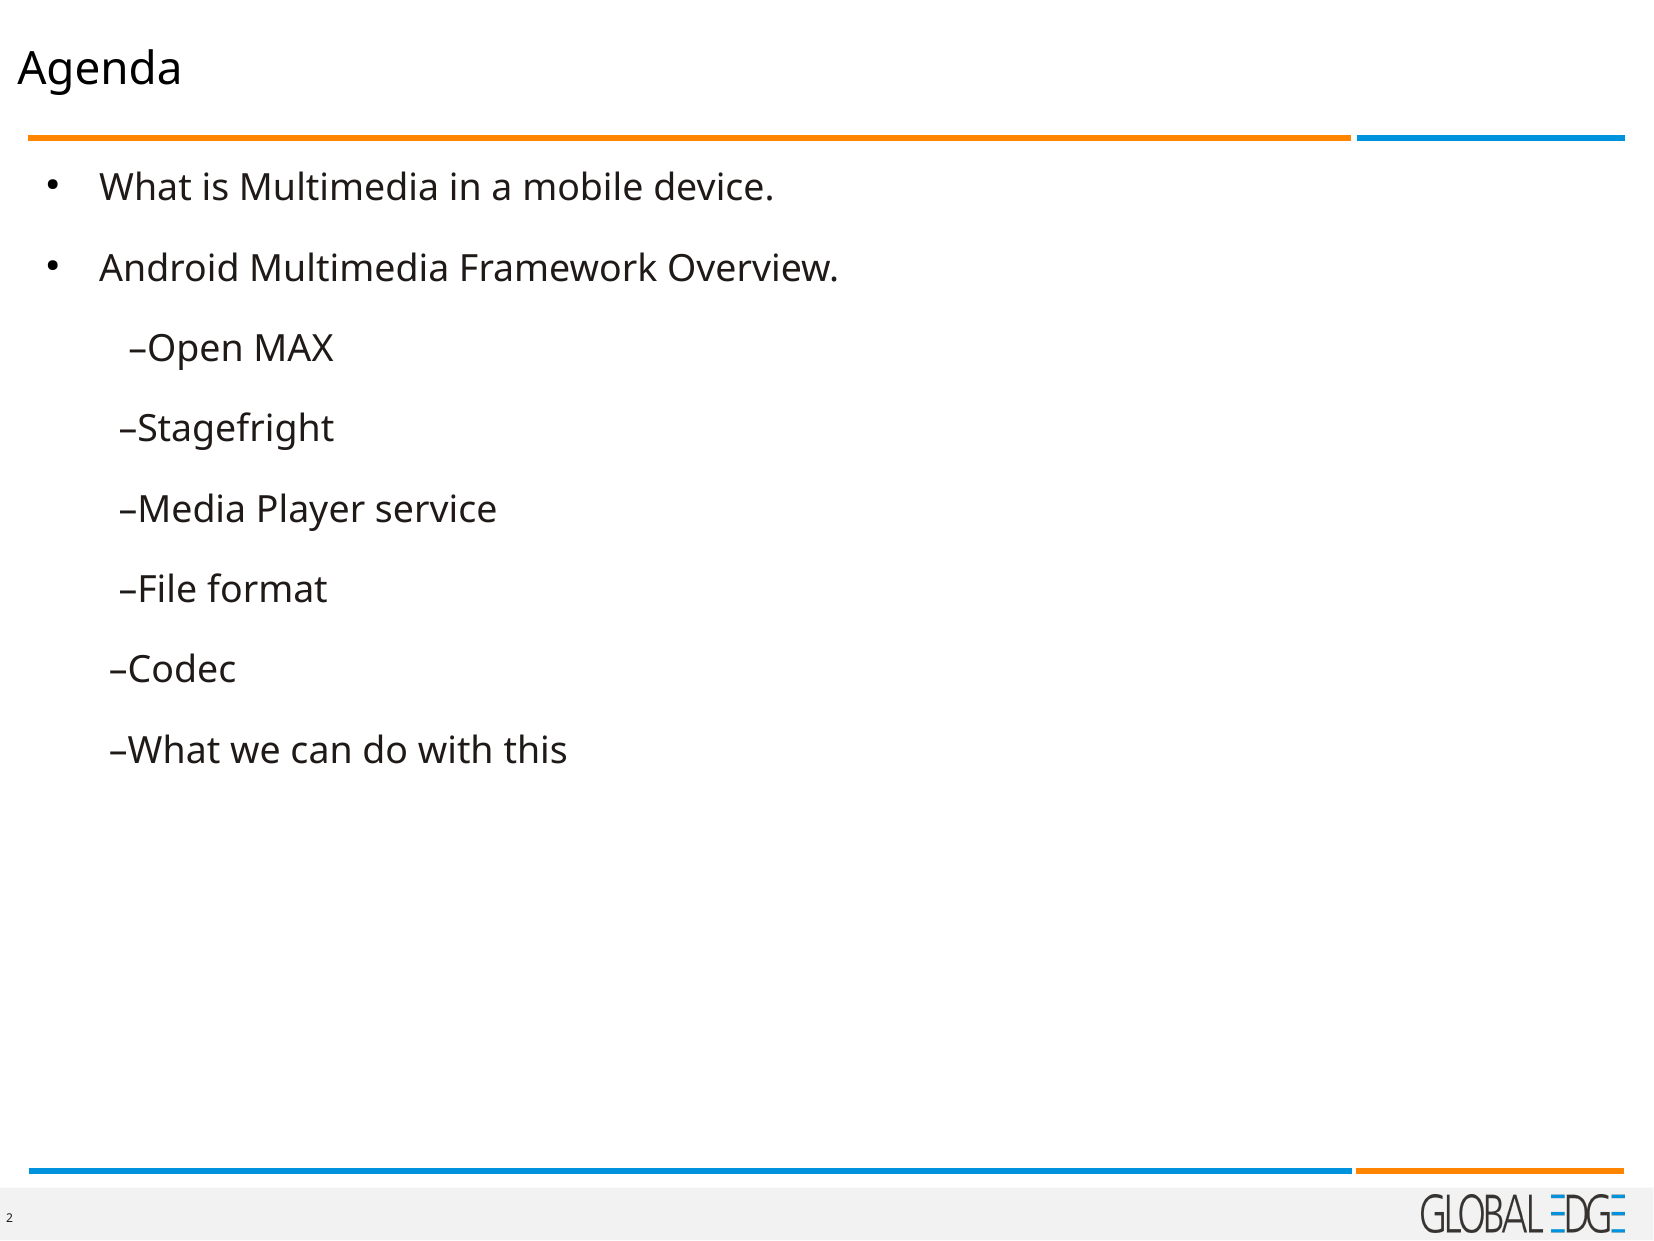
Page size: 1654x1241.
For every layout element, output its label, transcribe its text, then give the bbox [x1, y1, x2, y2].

list What is Multimedia in a mobile device. Android Multimedia Framework Overview. –Open MAX –Stagefright –Media Player service –File format –Codec –What we can do with this [28, 160, 1625, 1153]
picture [1421, 1194, 1625, 1233]
title Agenda [17, 18, 1499, 115]
